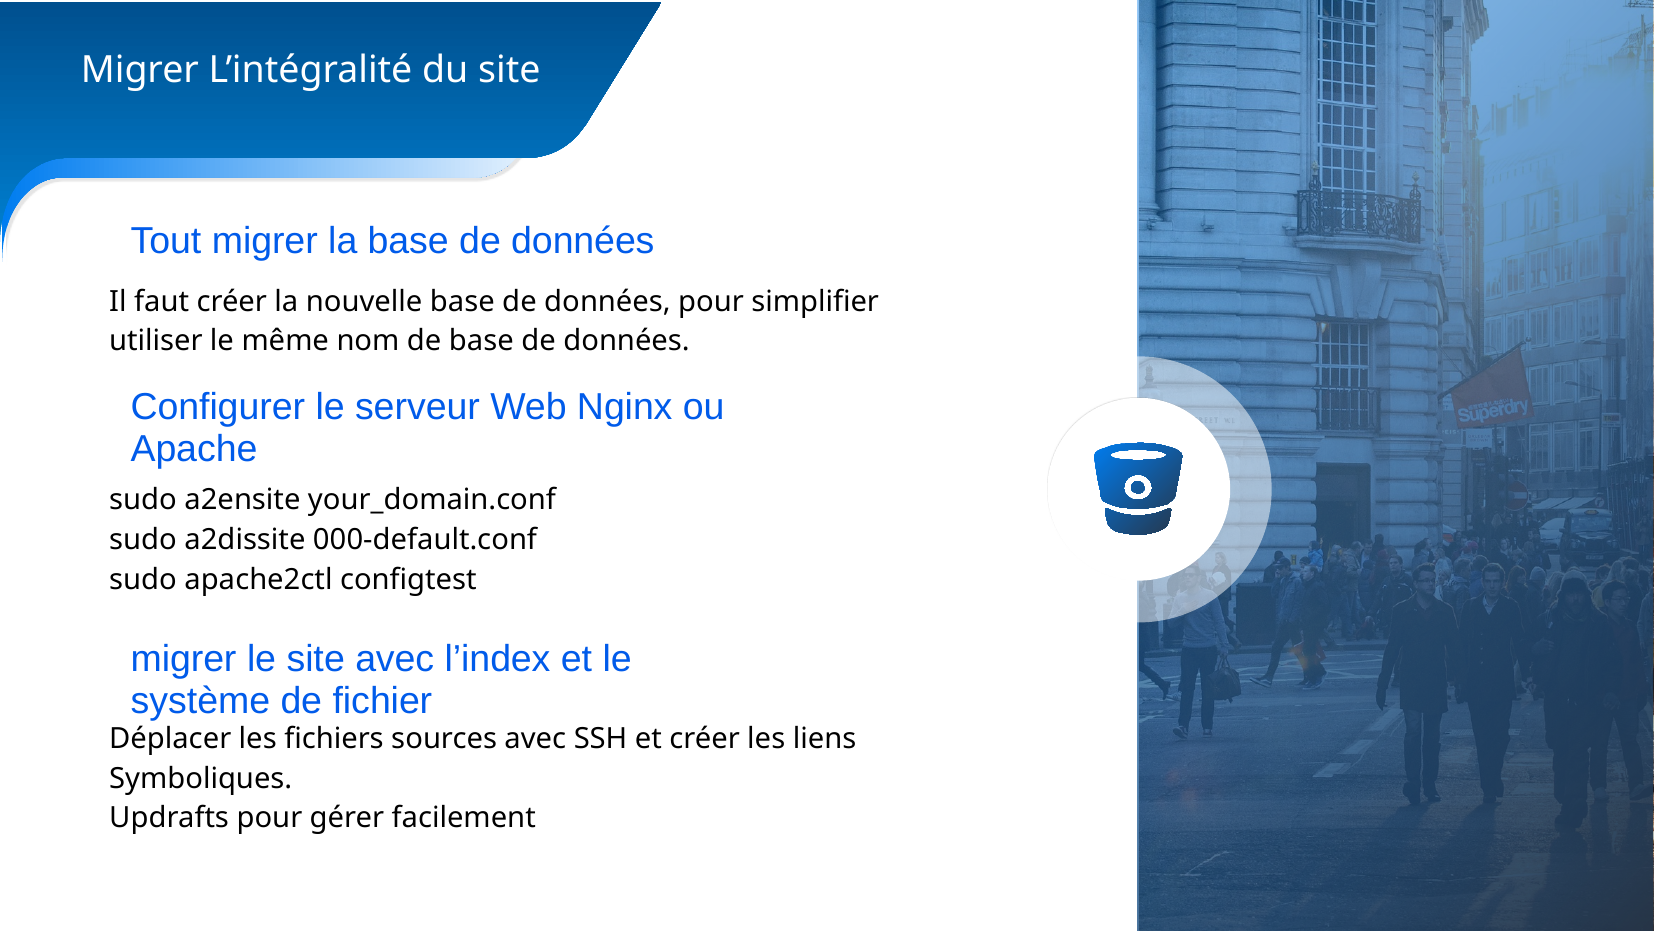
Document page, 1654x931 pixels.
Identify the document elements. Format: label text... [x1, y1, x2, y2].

text_box Migrer L’intégralité du site [65, 37, 557, 98]
text_box [0, 2, 662, 263]
text_box Tout migrer la base de données [115, 212, 768, 272]
text_box Configurer le serveur Web Nginx ou Apache migrer le site avec l’index et le système de fichier [115, 378, 768, 771]
text_box Il faut créer la nouvelle base de données, pour simplifier utiliser le même nom de base de données. sudo a2ensite your_domain.conf sudo a2dissite 000-default.conf sudo apache2ctl configtest Déplacer les fichiers sources avec SSH et créer les liens Symboliques. Updrafts pour gérer facilement [94, 272, 1151, 872]
text_box [1137, 0, 1654, 931]
